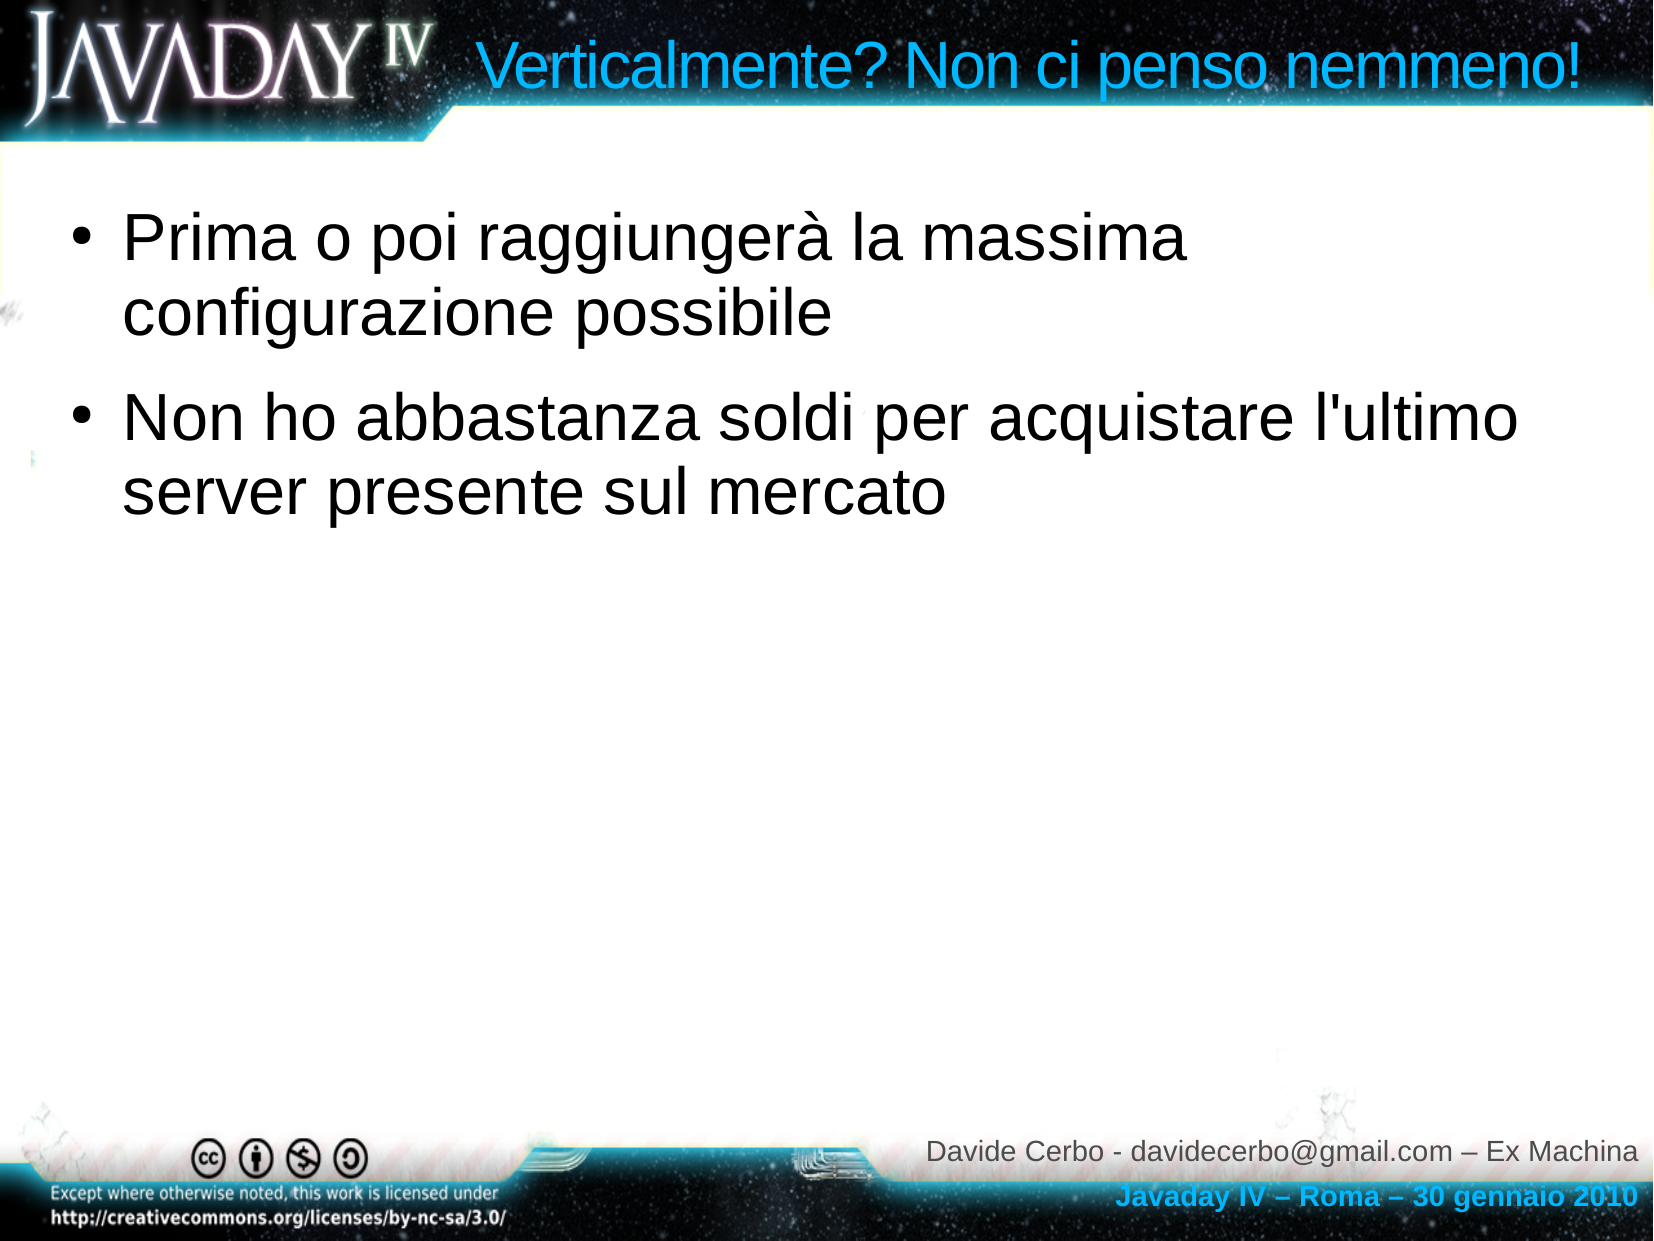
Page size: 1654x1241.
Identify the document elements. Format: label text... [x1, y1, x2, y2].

picture [0, 0, 1653, 1241]
title Verticalmente? Non ci penso nemmeno! [108, 0, 1585, 169]
list Prima o poi raggiungerà la massima configurazione possibile Non ho abbastanza soldi per acquistare l'ultimo server presente sul mercato [52, 200, 1594, 1020]
